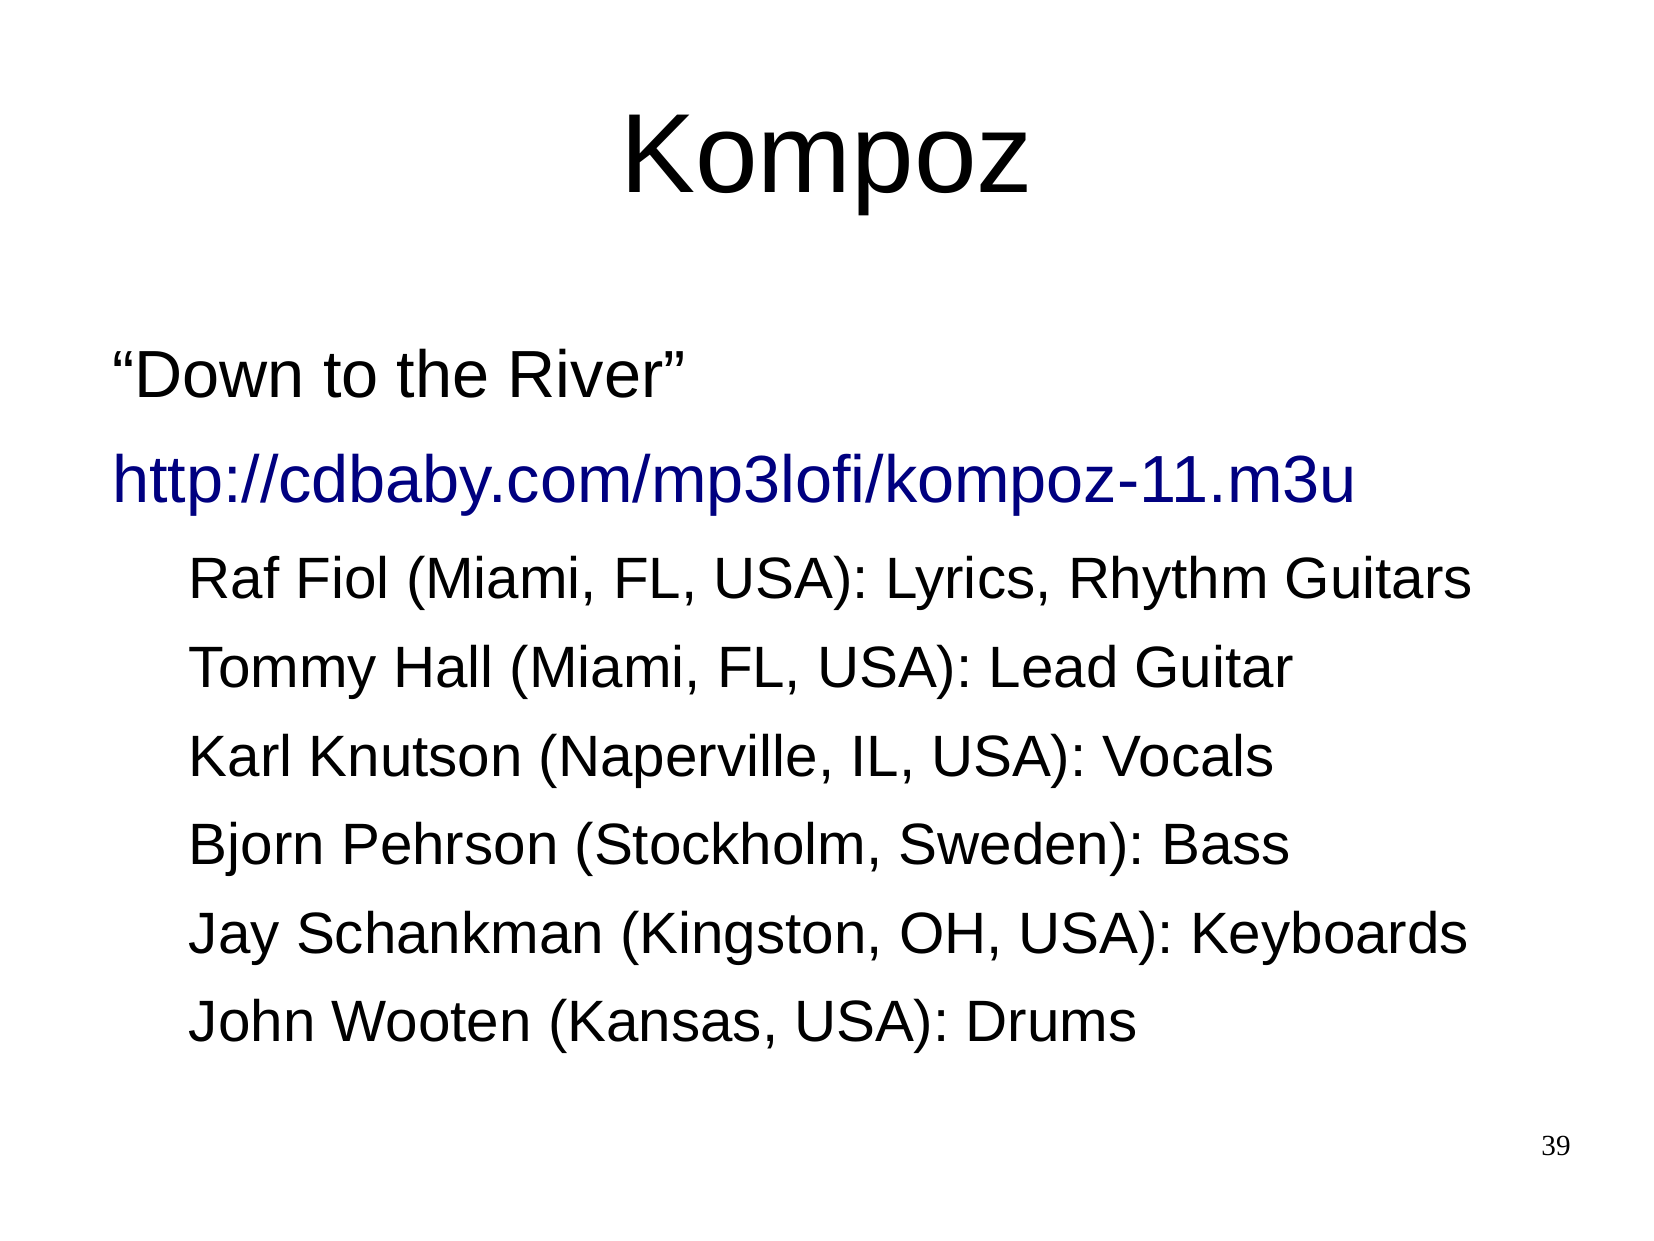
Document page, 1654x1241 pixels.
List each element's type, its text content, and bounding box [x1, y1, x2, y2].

title Kompoz [82, 49, 1571, 257]
list “Down to the River” http://cdbaby.com/mp3lofi/kompoz-11.m3u Raf Fiol (Miami, FL, USA): Lyrics, Rhythm Guitars Tommy Hall (Miami, FL, USA): Lead Guitar Karl Knutson (Naperville, IL, USA): Vocals Bjorn Pehrson (Stockholm, Sweden): Bass Jay Schankman (Kingston, OH, USA): Keyboards John Wooten (Kansas, USA): Drums [94, 337, 1583, 1053]
